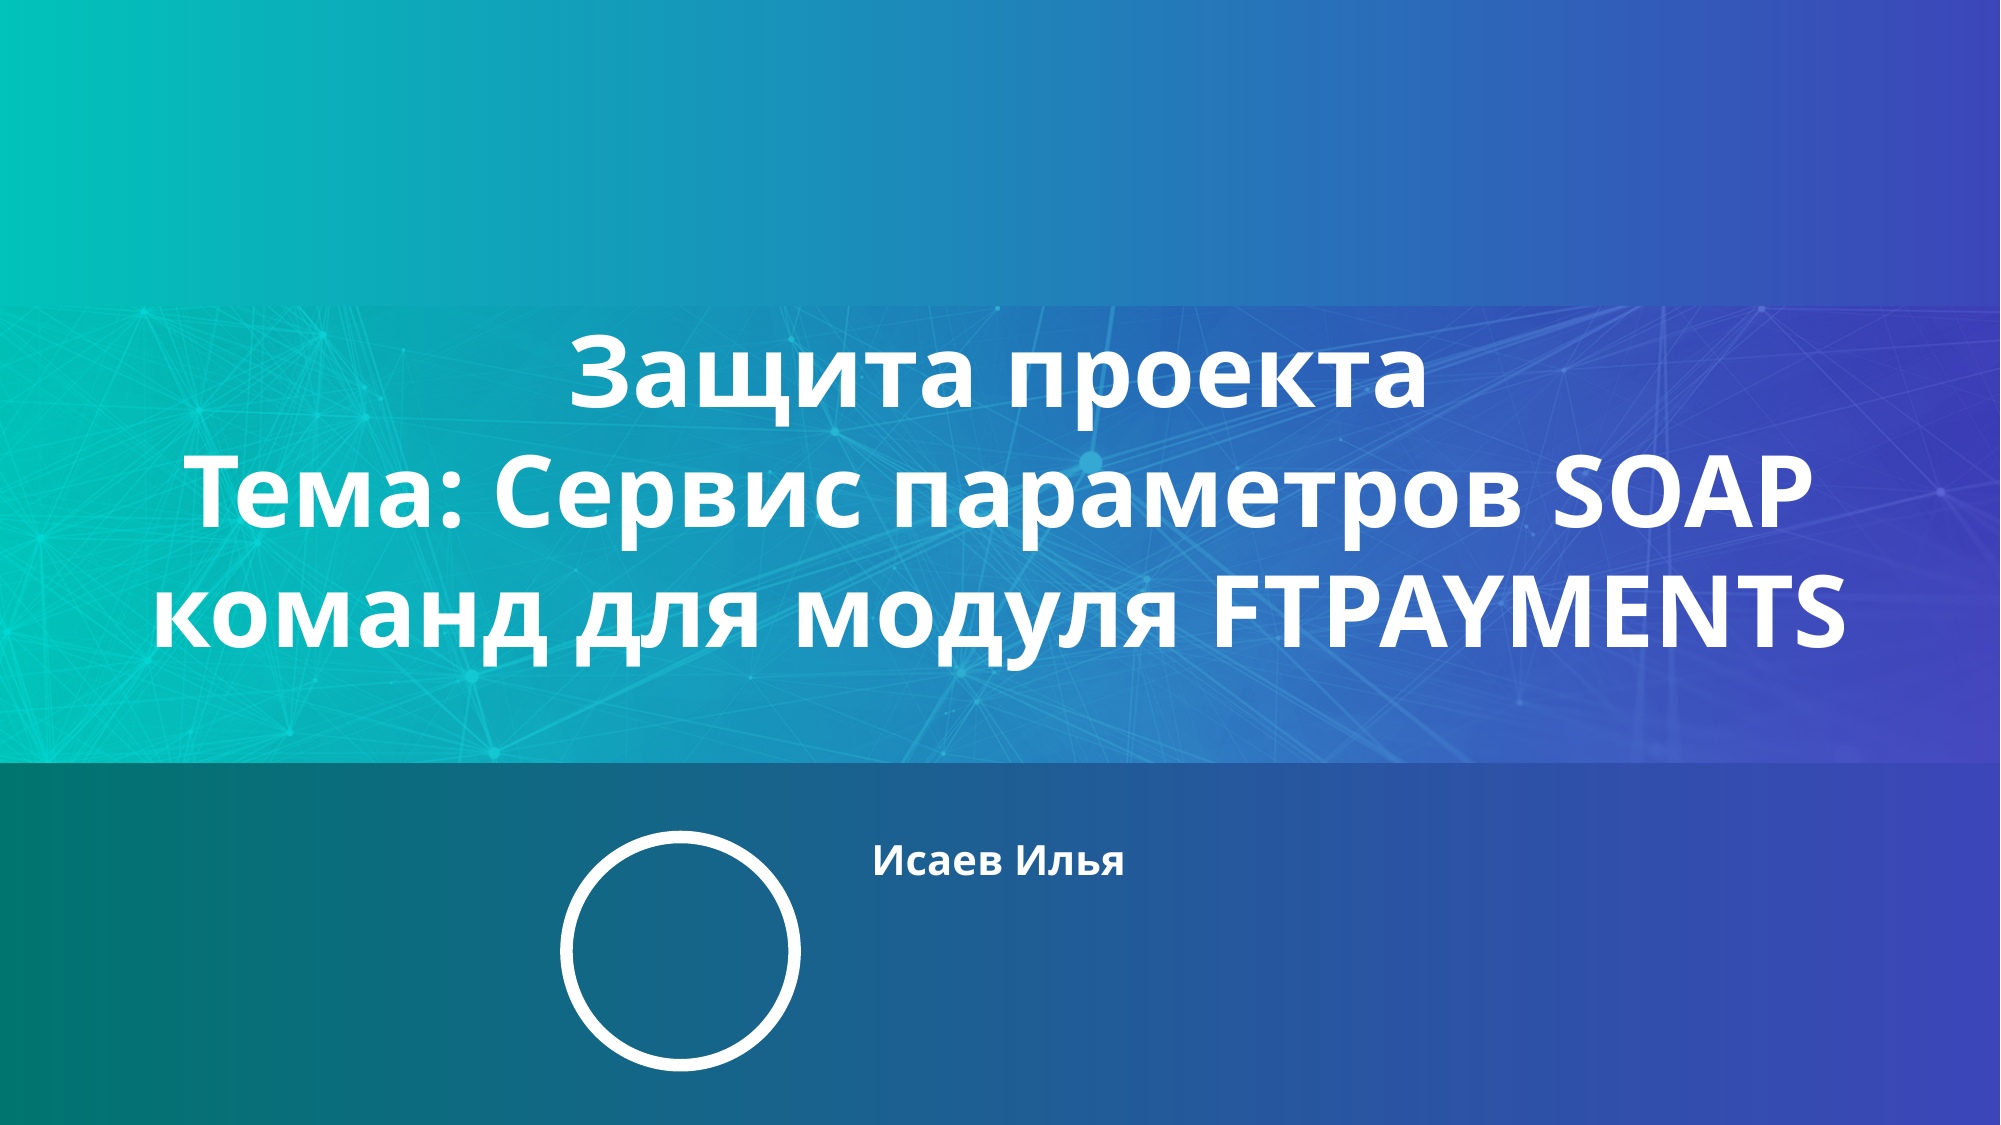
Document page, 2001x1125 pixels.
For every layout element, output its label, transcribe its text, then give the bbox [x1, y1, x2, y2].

text_box Защита проекта Тема: Сервис параметров SOAP команд для модуля FTPAYMENTS [8, 340, 1992, 754]
list Исаев Илья [856, 825, 1932, 912]
picture [0, 306, 2000, 764]
